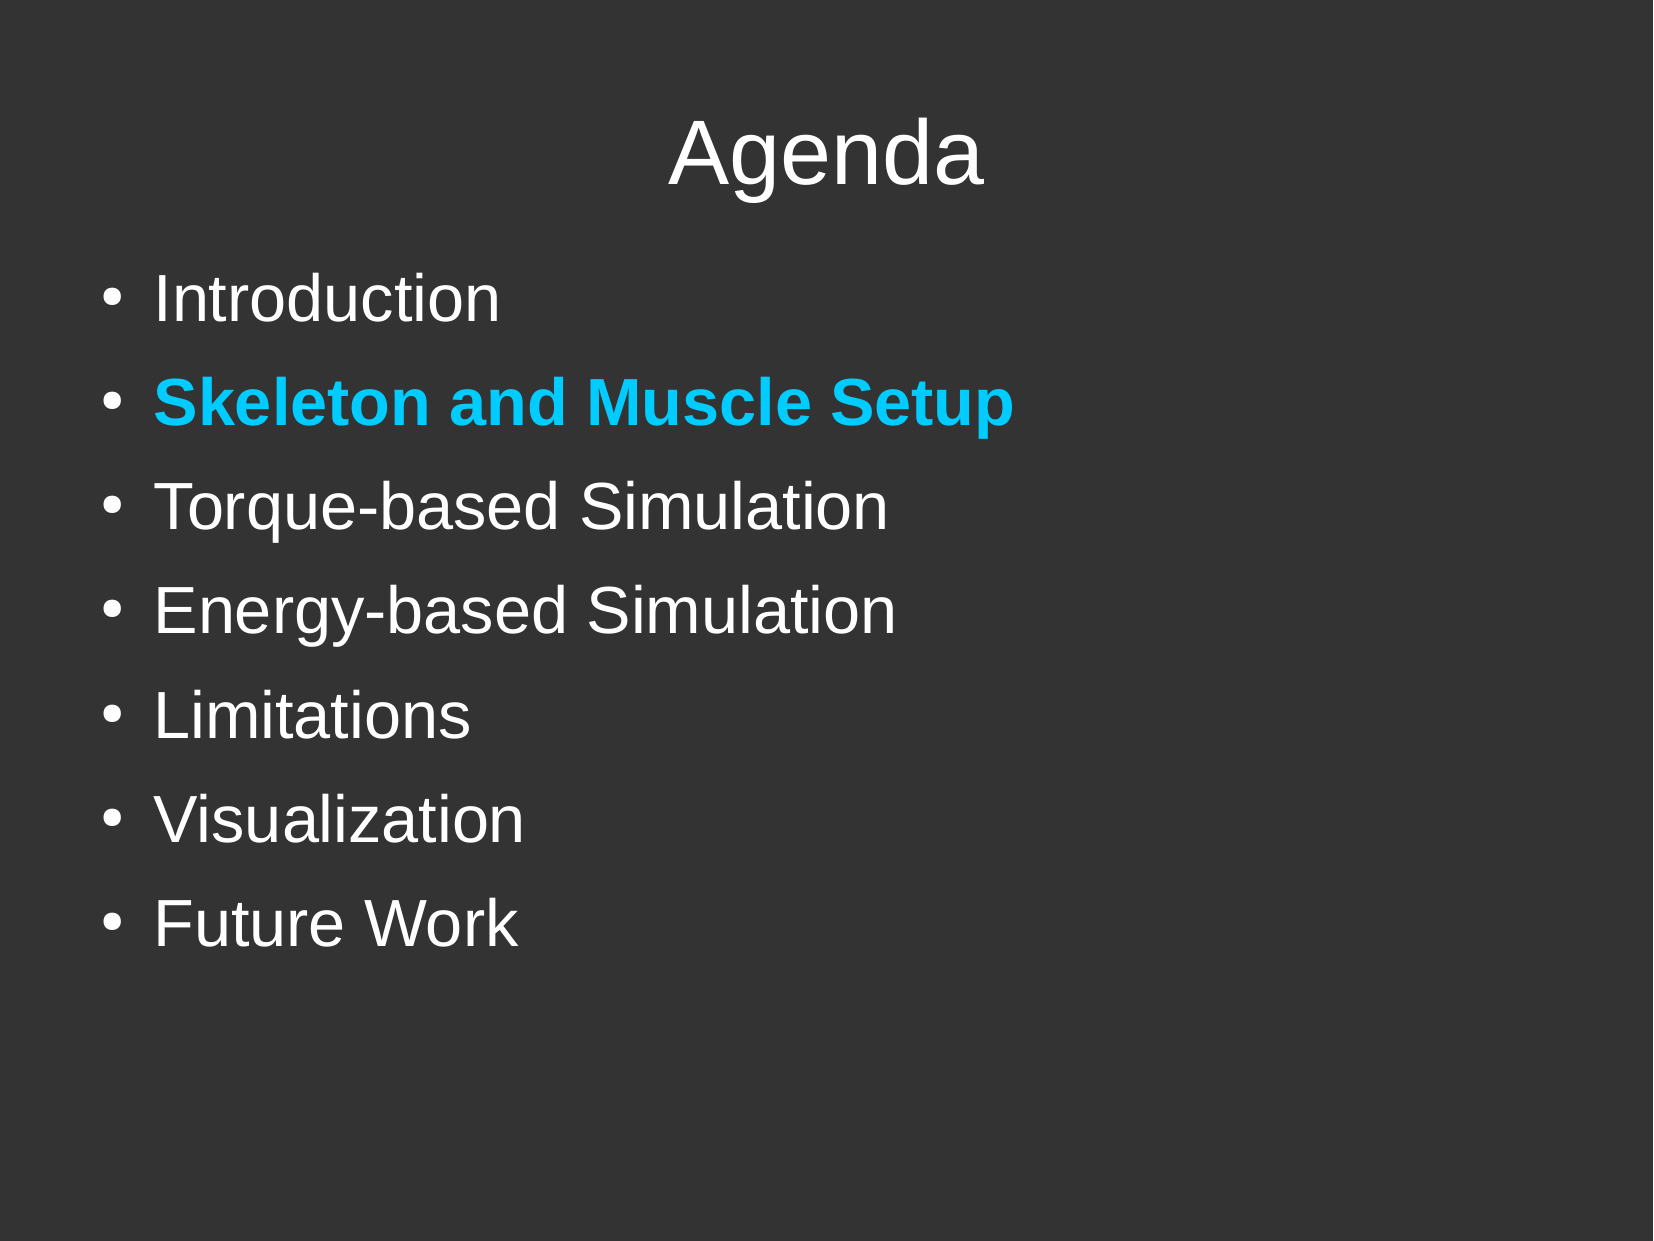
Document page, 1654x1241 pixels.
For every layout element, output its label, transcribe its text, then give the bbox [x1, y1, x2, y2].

list Introduction Skeleton and Muscle Setup Torque-based Simulation Energy-based Simulation Limitations Visualization Future Work [82, 260, 1571, 1080]
title Agenda [82, 49, 1571, 257]
